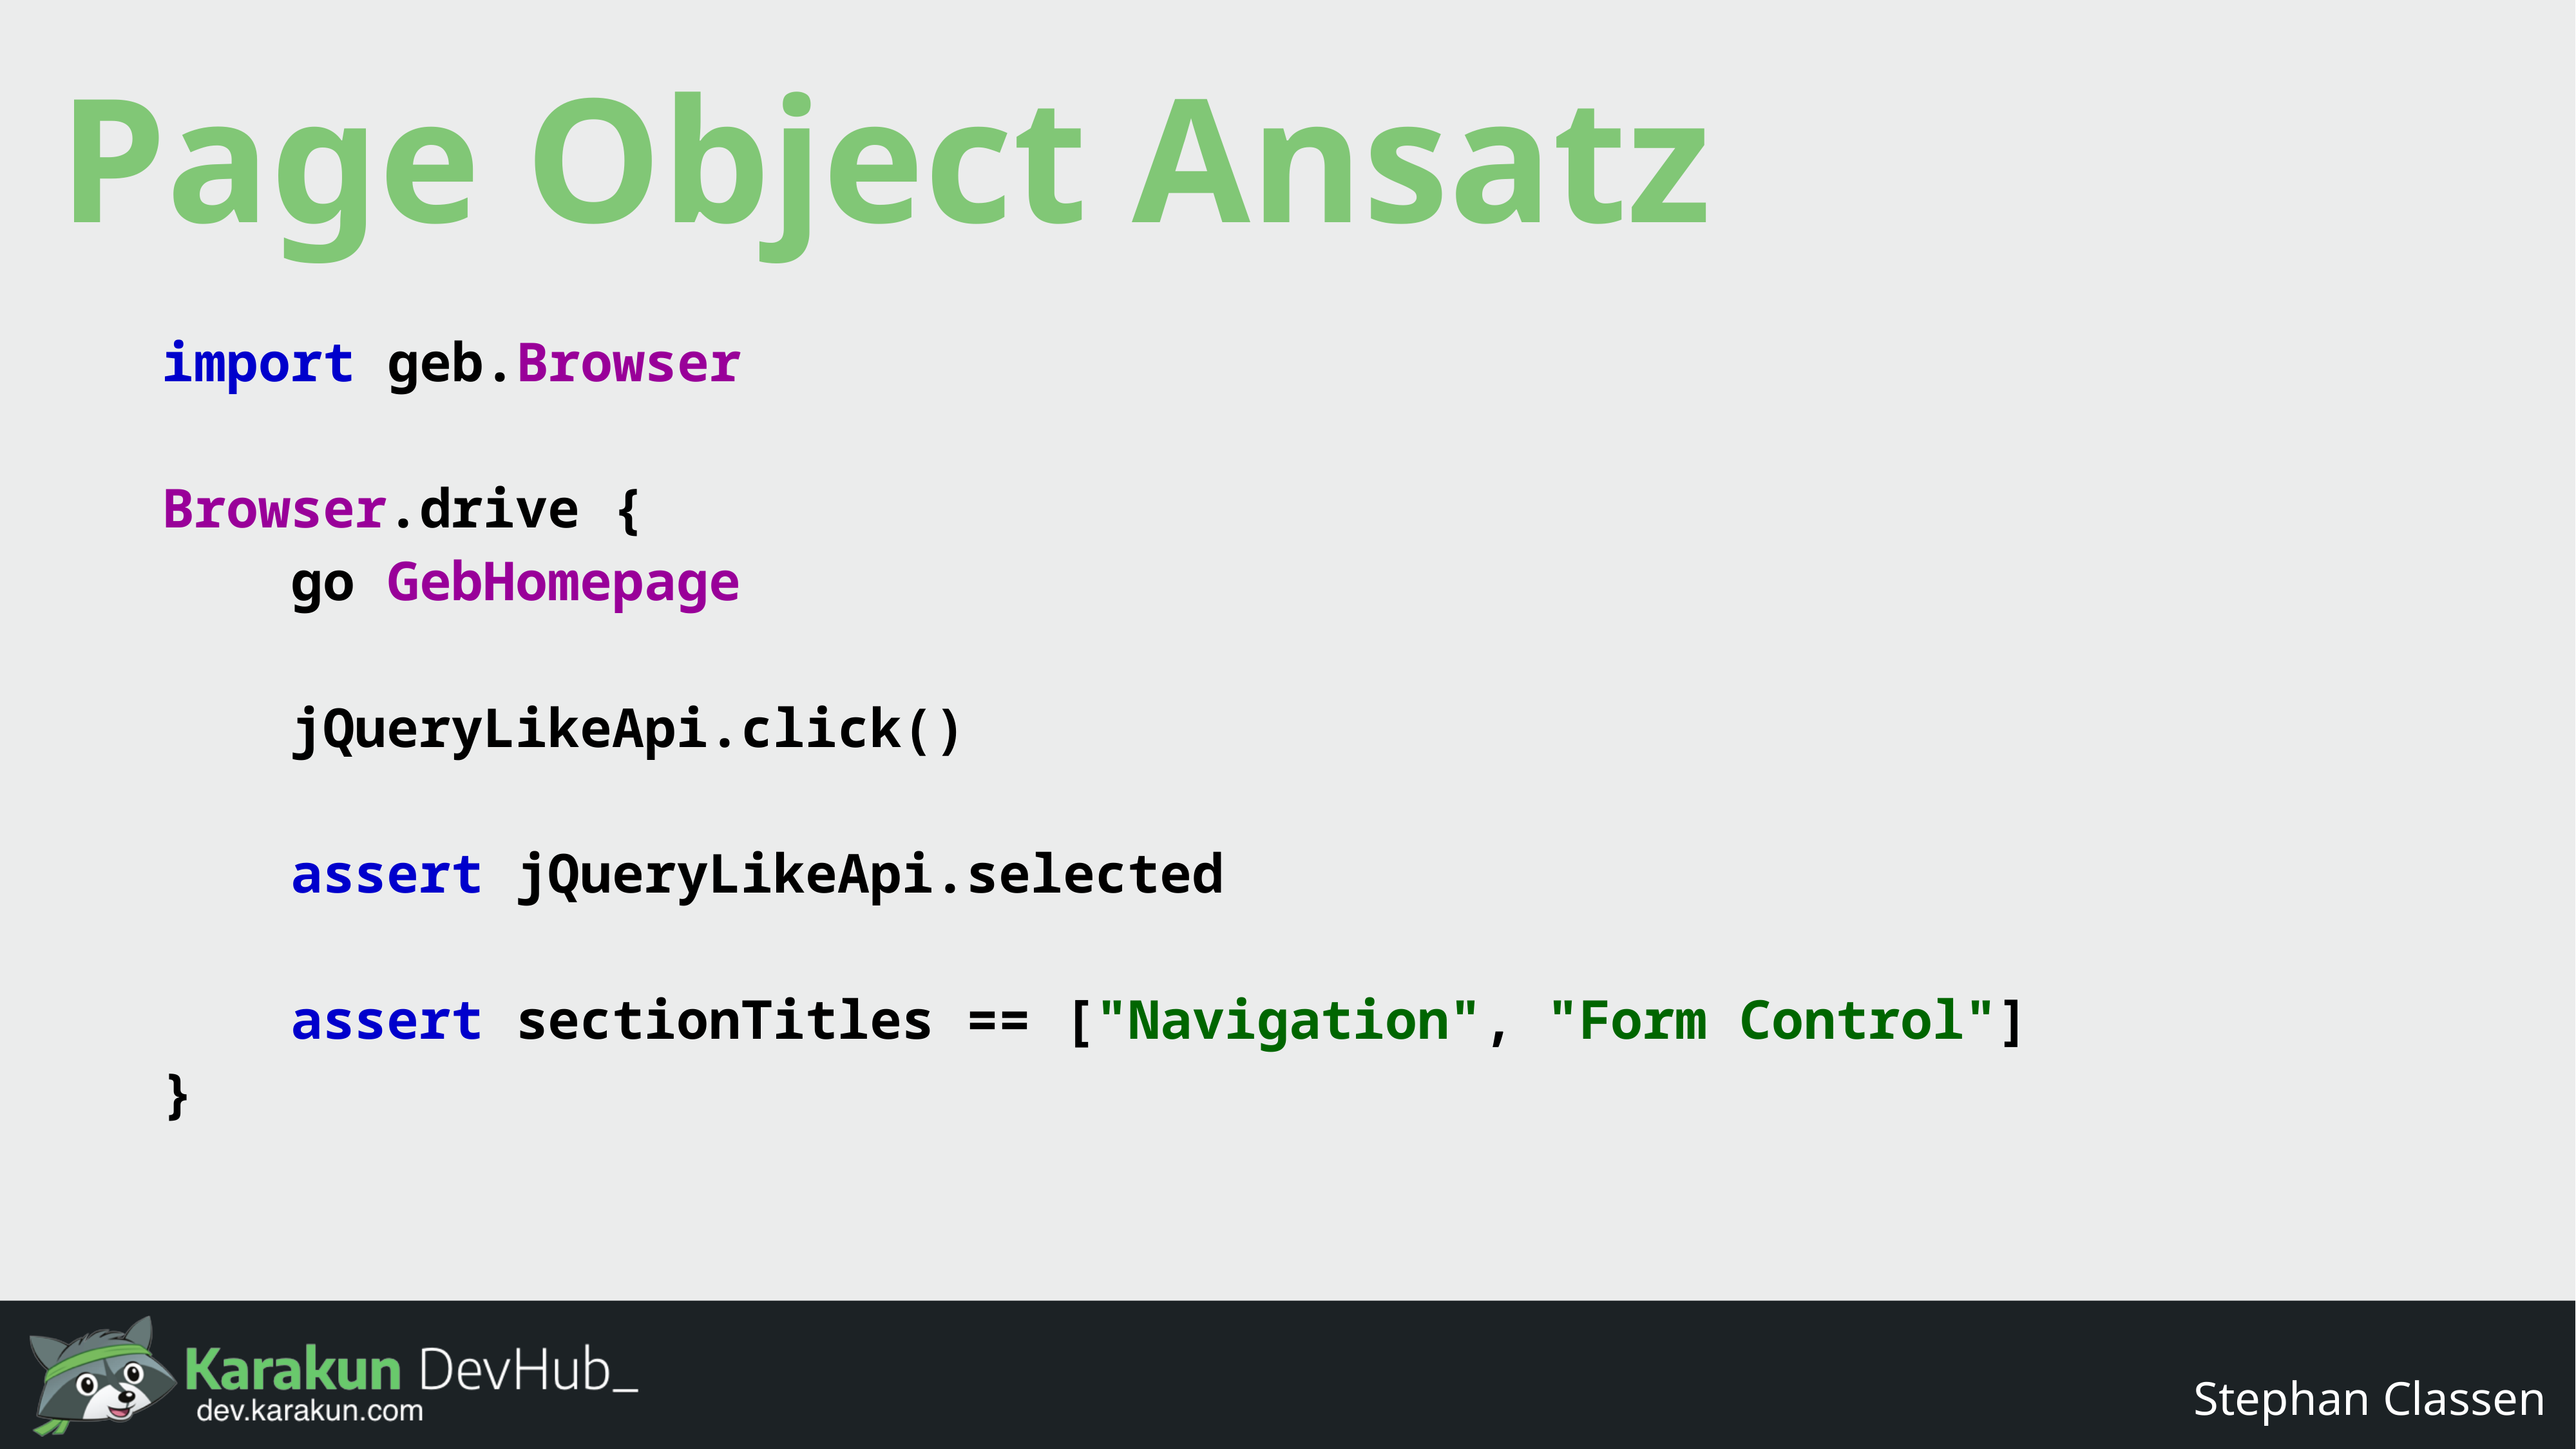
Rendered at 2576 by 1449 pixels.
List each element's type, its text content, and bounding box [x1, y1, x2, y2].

text_box import geb.Browser Browser.drive { go GebHomepage jQueryLikeApi.click() assert jQueryLikeApi.selected assert sectionTitles == ["Navigation", "Form Control"] } [152, 319, 2496, 1233]
text_box [0, 1300, 2575, 1449]
picture [30, 1316, 647, 1437]
text_box Stephan Classen [1795, 1361, 2557, 1434]
text_box Page Object Ansatz [49, 34, 2523, 259]
